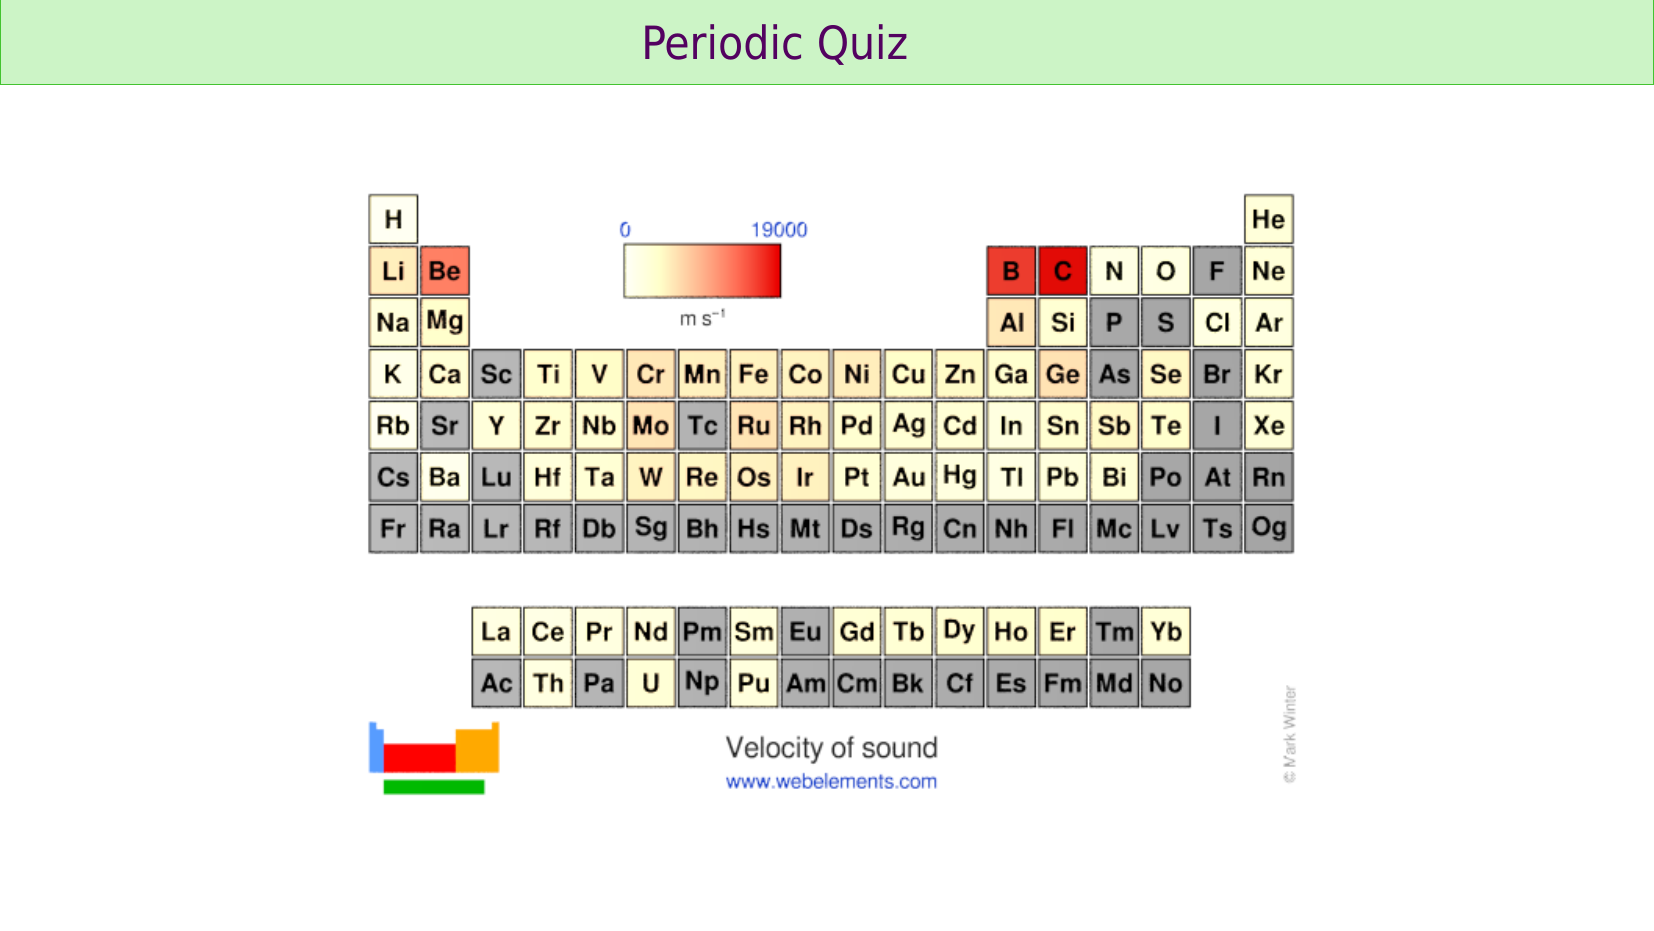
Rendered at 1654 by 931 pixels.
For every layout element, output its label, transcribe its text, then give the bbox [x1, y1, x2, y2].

text_box Periodic Quiz [626, 9, 937, 78]
picture [331, 177, 1332, 803]
text_box [0, 0, 1654, 85]
